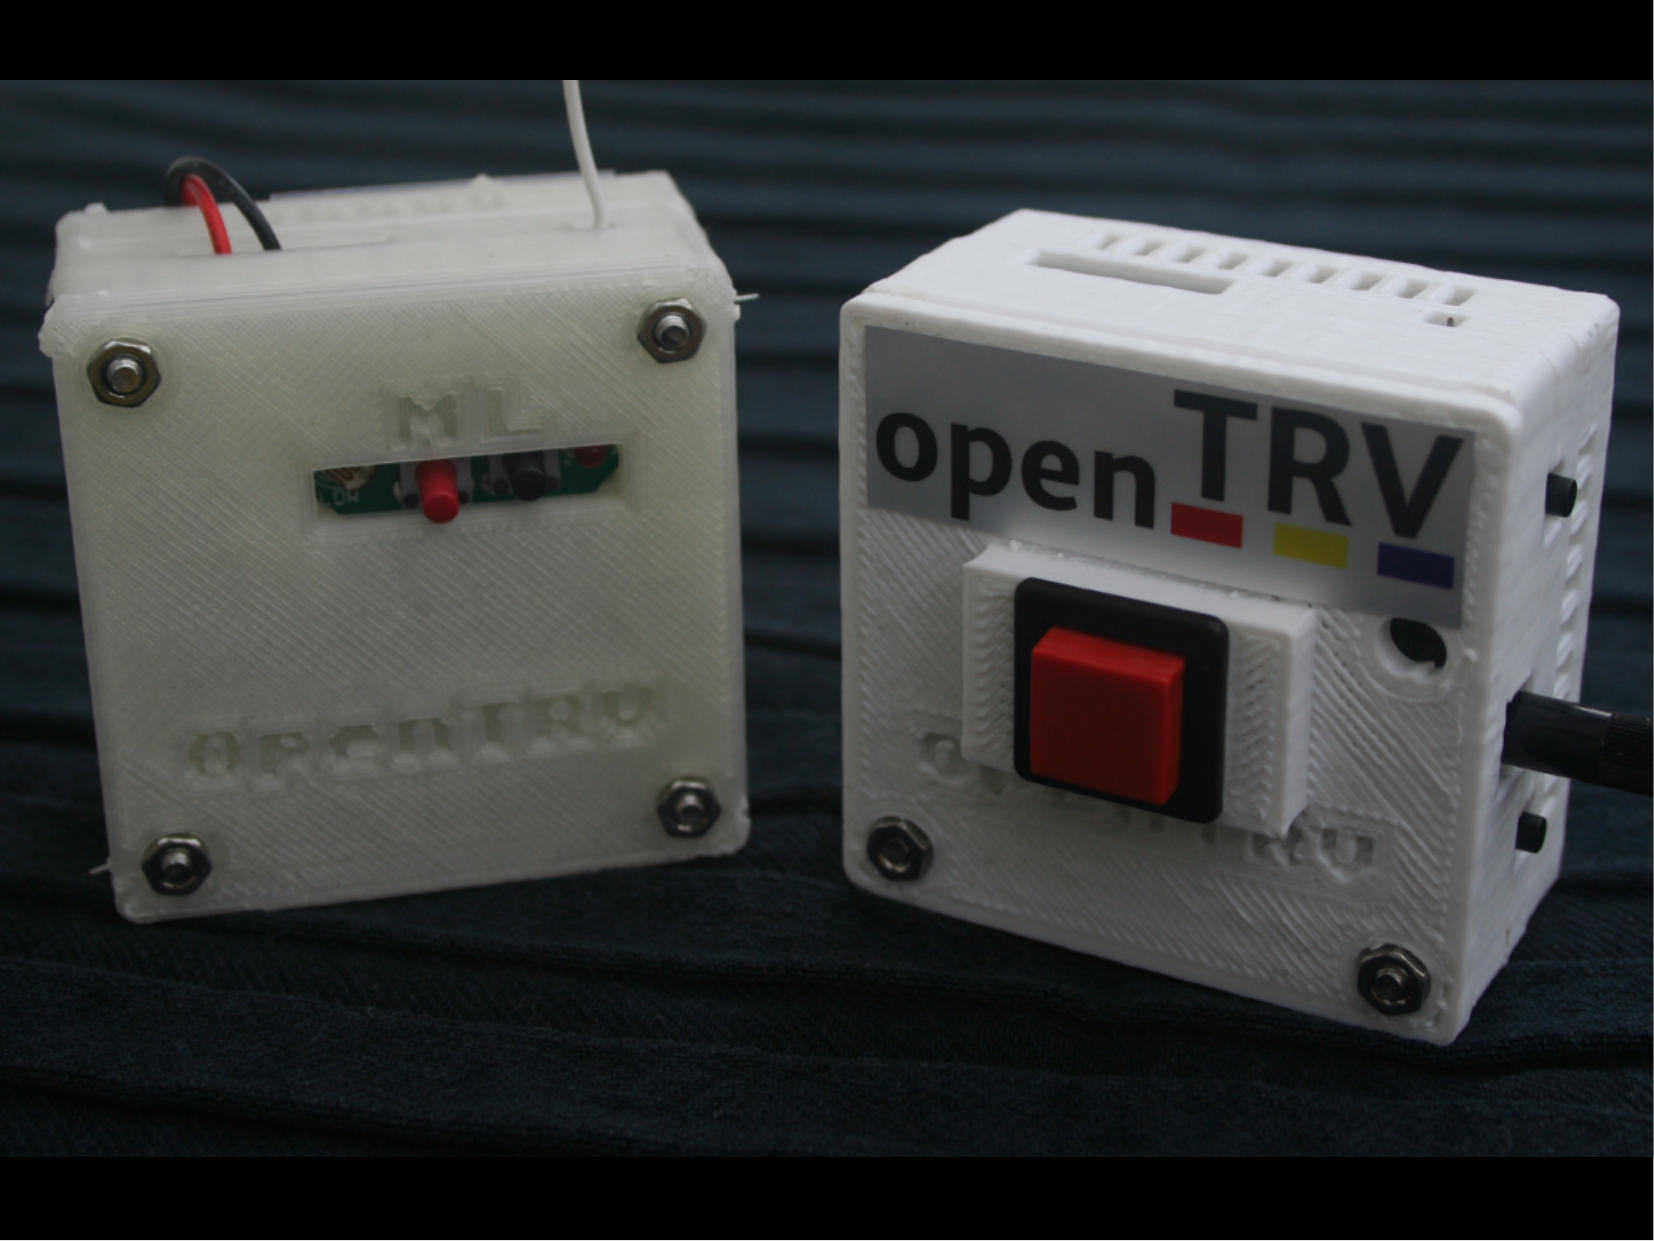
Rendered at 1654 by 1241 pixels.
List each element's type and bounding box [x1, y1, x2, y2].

picture [0, 80, 1654, 1157]
